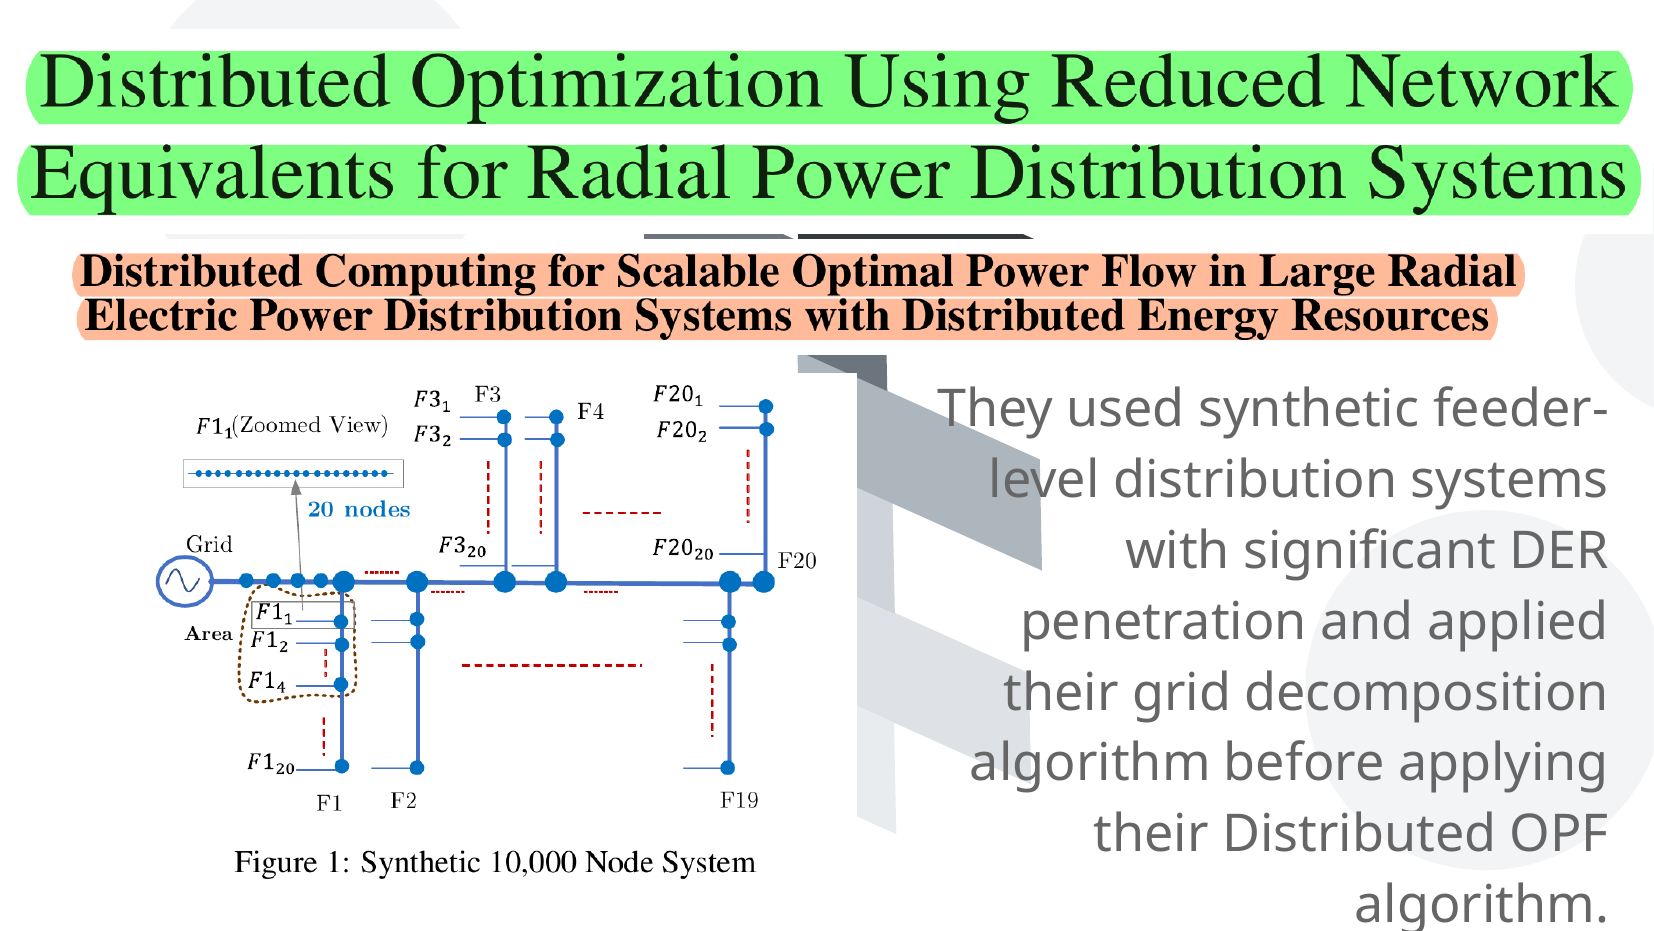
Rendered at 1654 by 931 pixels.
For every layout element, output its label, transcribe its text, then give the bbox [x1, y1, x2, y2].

text_box They used synthetic feeder-level distribution systems with significant DER penetration and applied their grid decomposition algorithm before applying their Distributed OPF algorithm. [885, 364, 1625, 931]
picture [112, 373, 857, 886]
picture [59, 239, 1535, 355]
picture [0, 29, 1654, 234]
